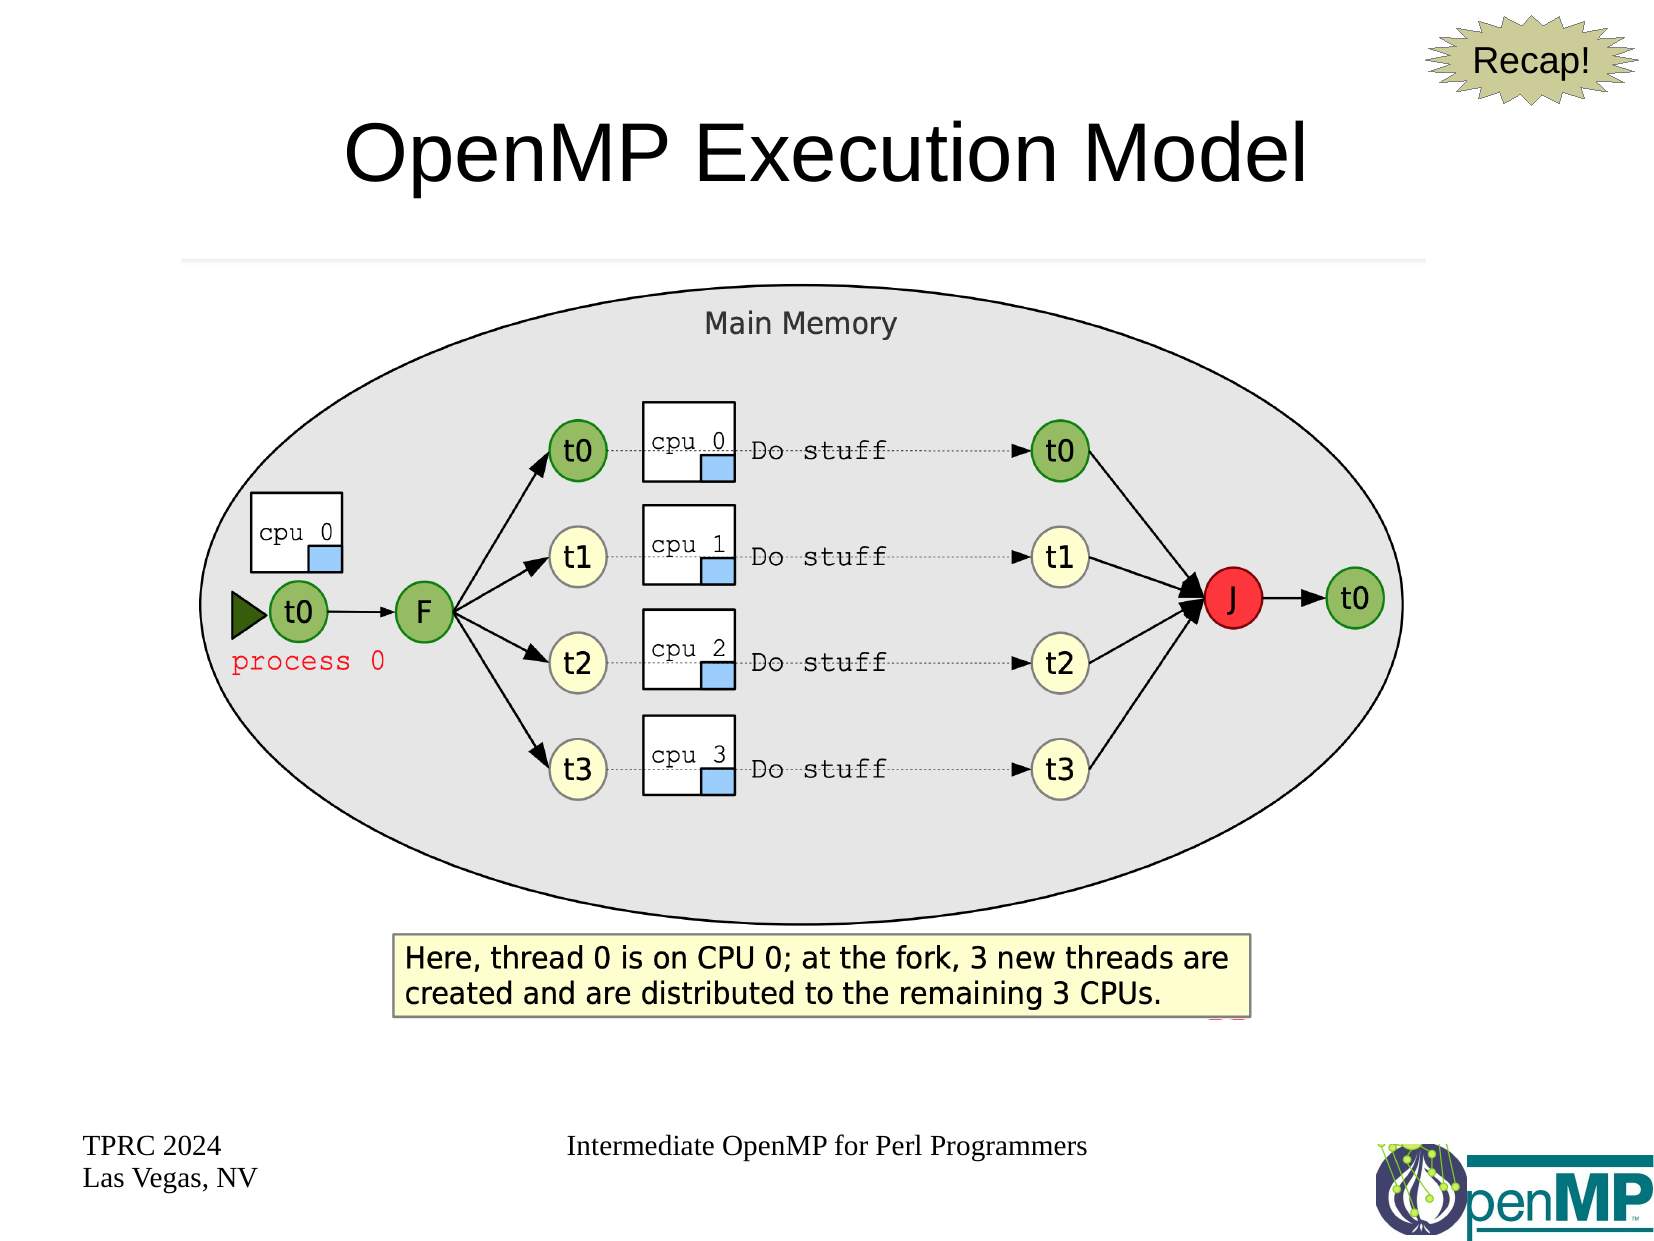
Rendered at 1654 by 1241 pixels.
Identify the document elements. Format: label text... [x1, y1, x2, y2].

title OpenMP Execution Model [82, 49, 1571, 257]
picture [1376, 1144, 1654, 1241]
text_box Recap! [1425, 15, 1639, 106]
picture [181, 259, 1426, 1021]
